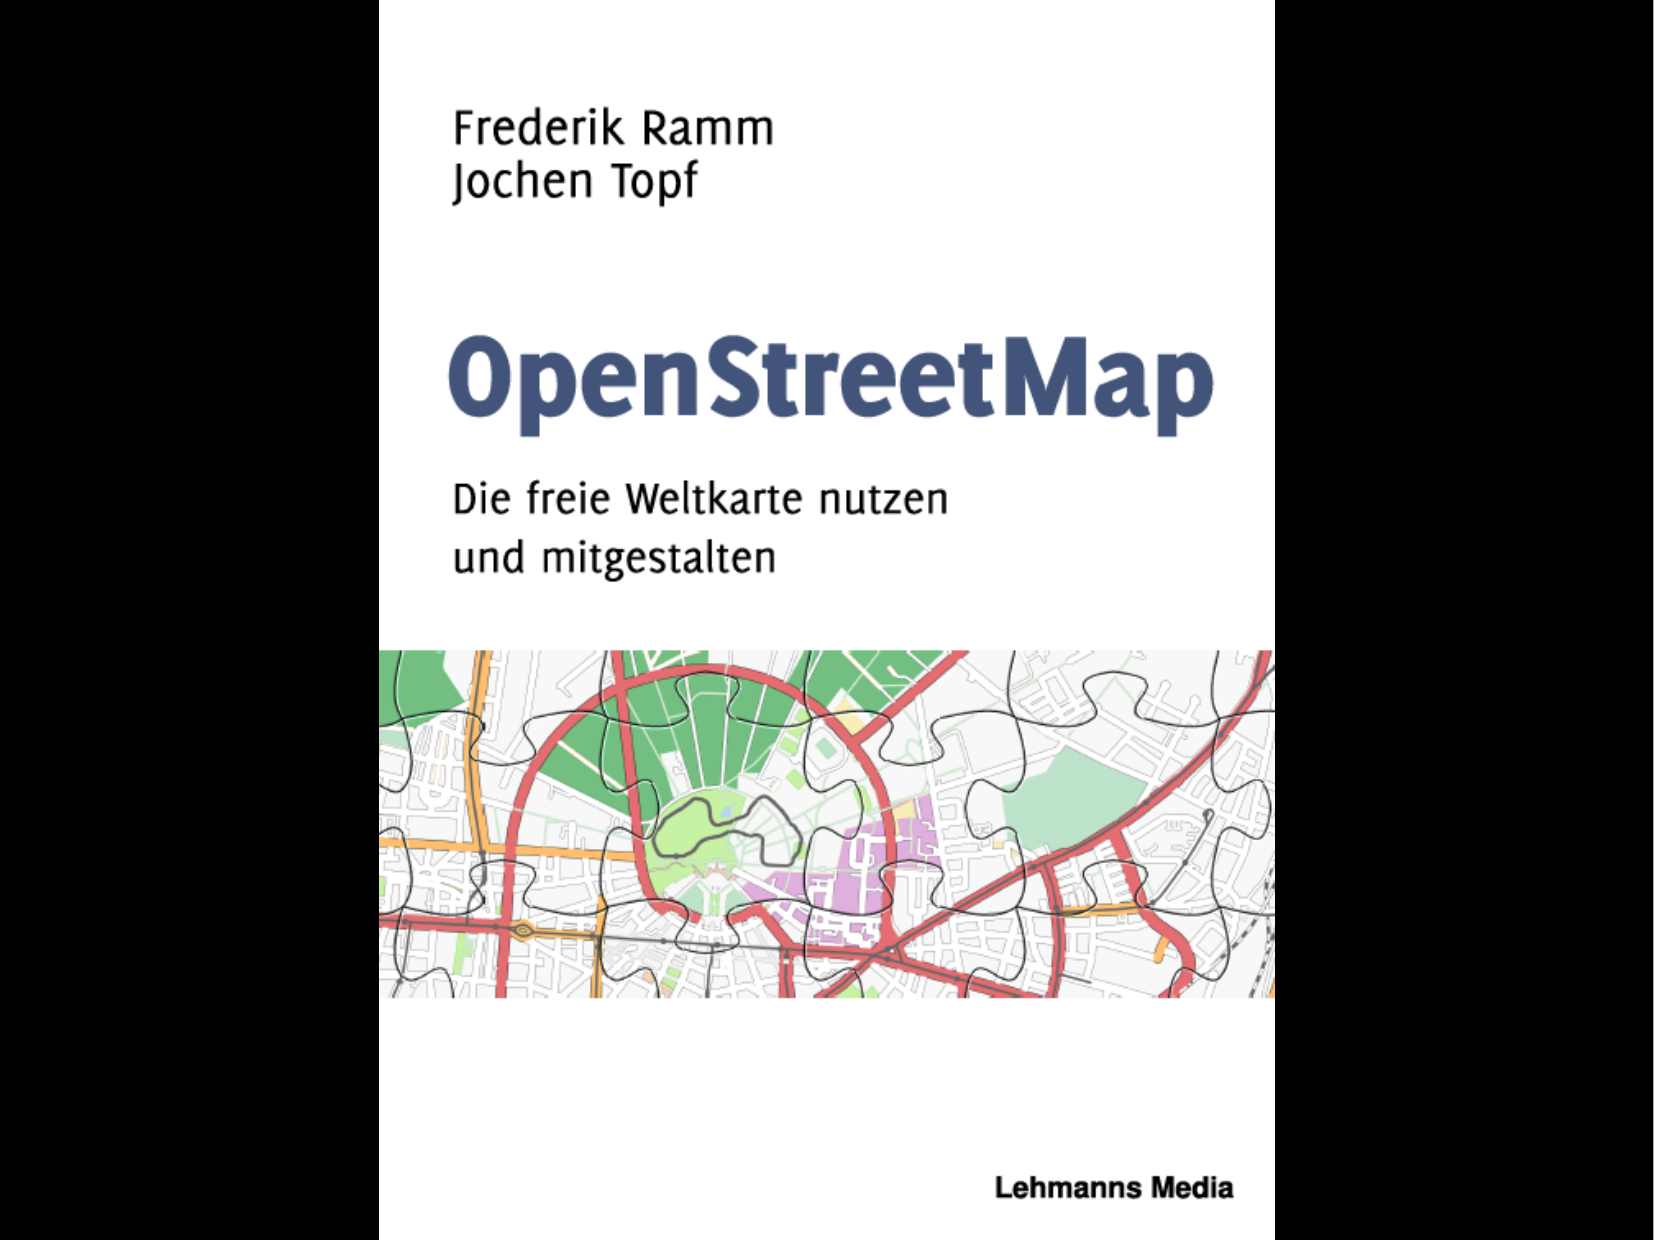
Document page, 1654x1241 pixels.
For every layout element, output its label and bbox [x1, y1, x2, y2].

picture [379, 0, 1275, 1241]
